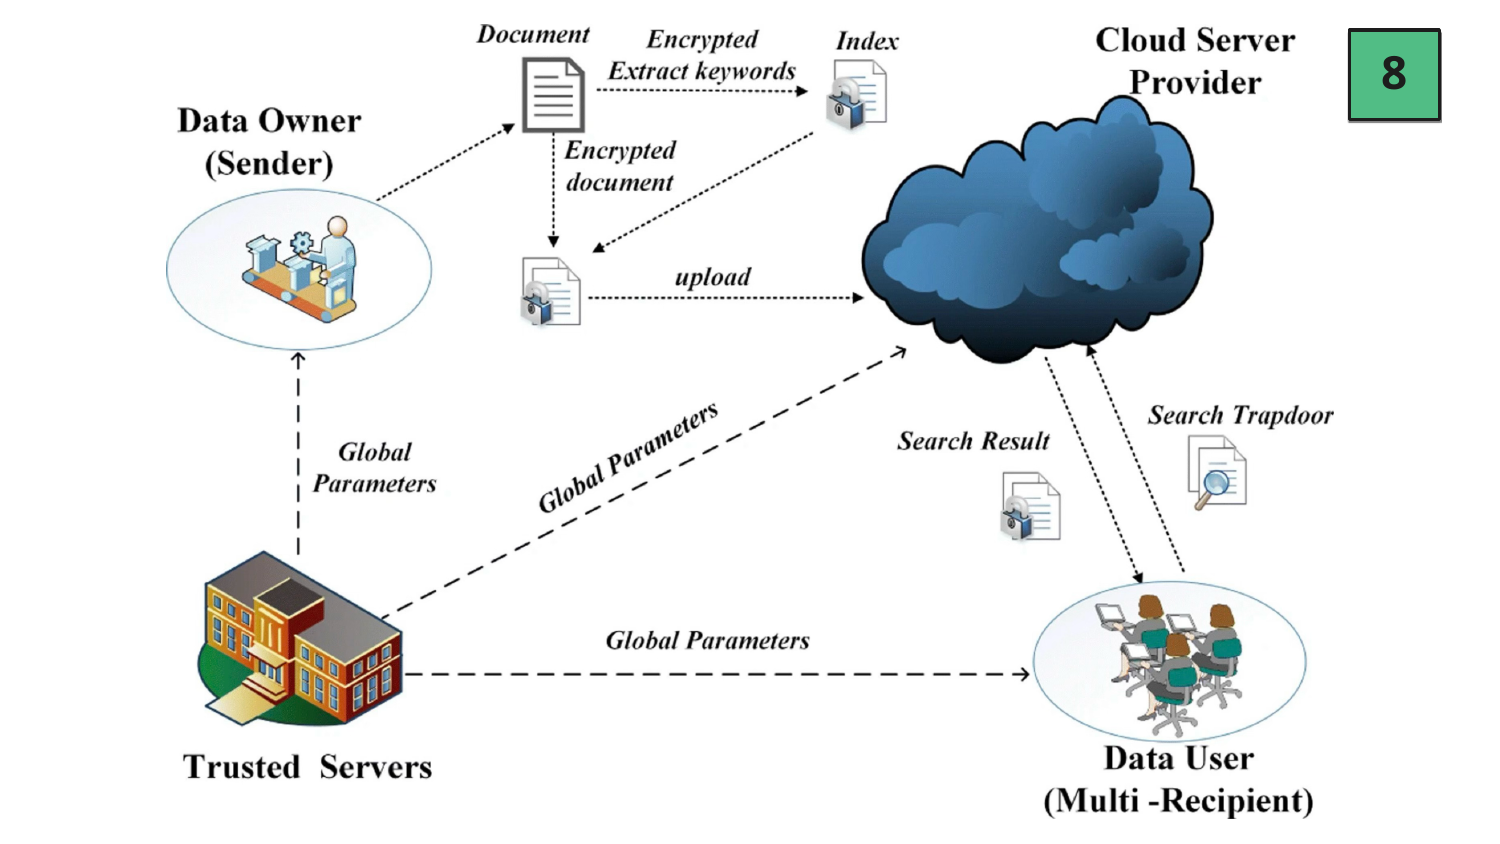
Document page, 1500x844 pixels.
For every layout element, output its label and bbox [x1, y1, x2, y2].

picture [166, 24, 1334, 819]
